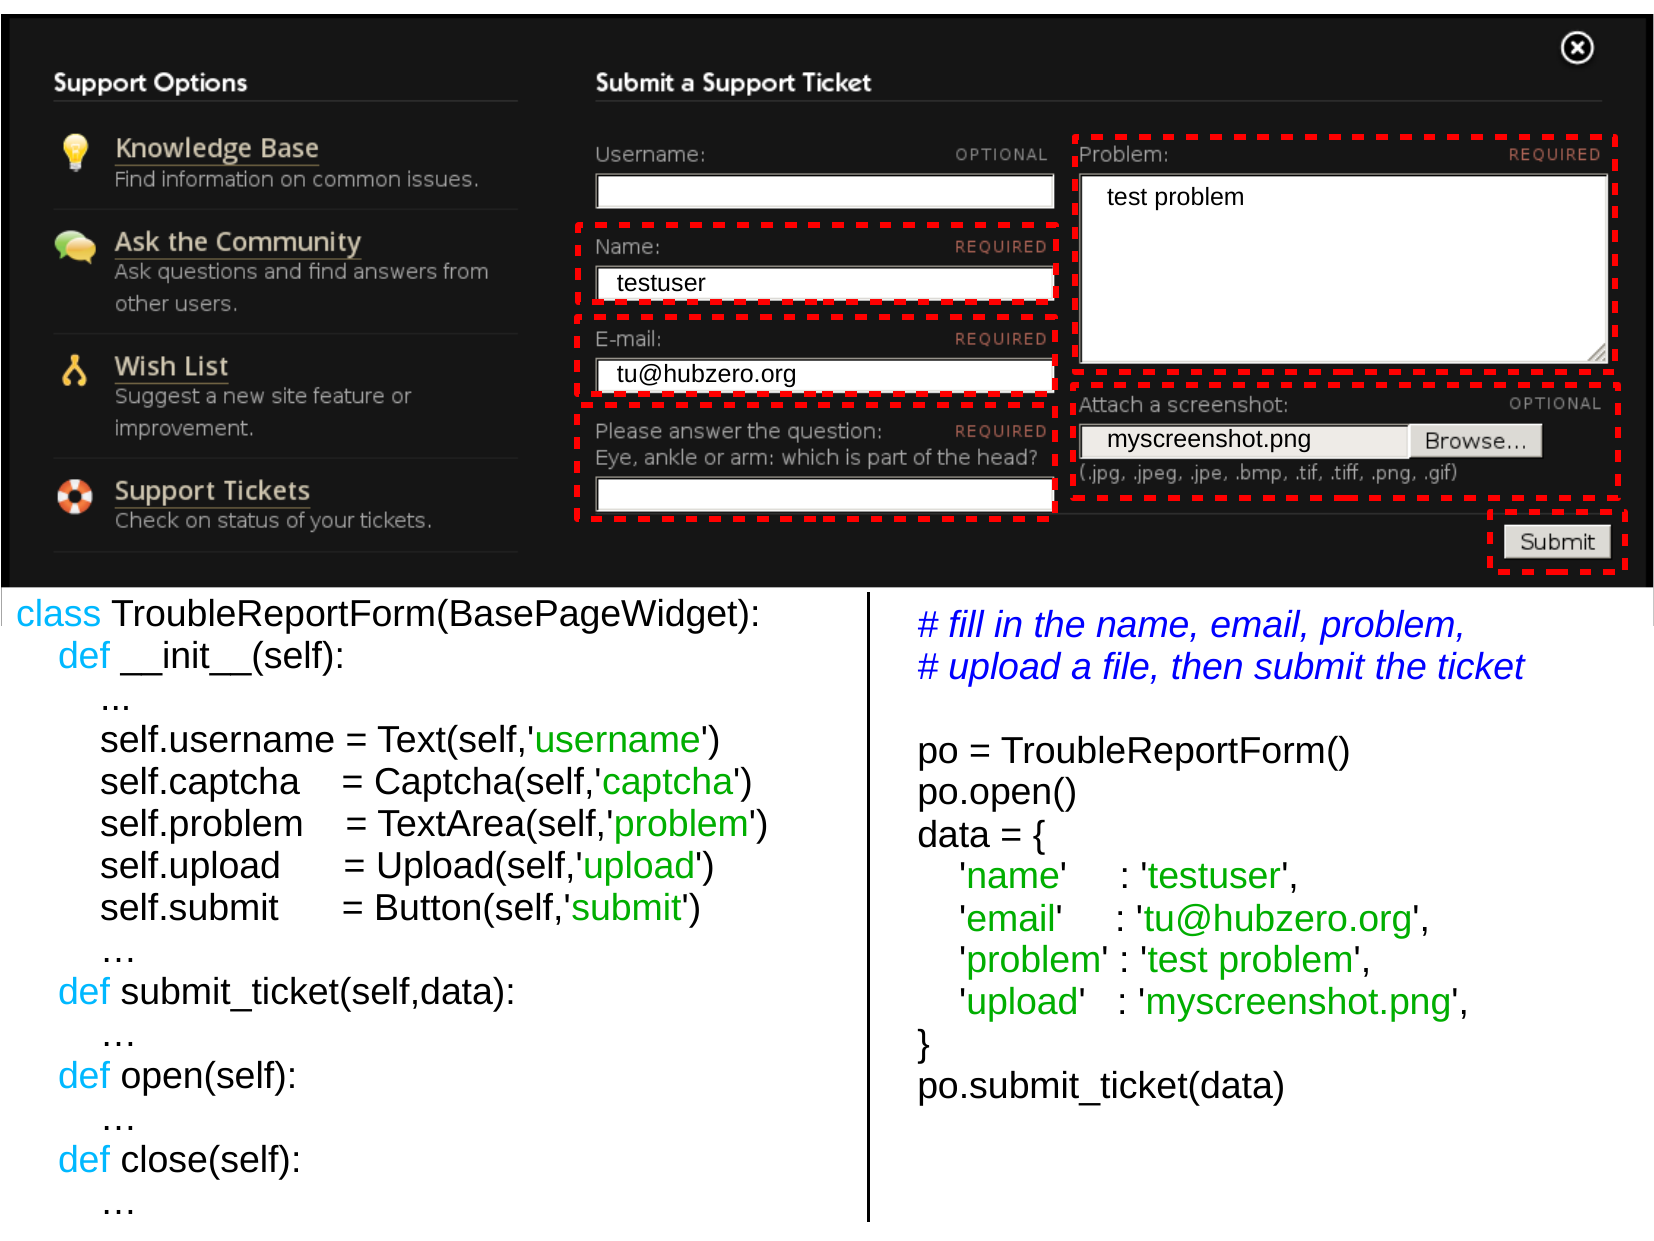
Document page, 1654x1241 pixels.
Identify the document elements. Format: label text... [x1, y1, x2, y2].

text_box test problem [1092, 175, 1261, 219]
text_box [784, 587, 1654, 1212]
text_box # fill in the name, email, problem, # upload a file, then submit the ticket po = TroubleReportForm() po.open() data = { 'name' : 'testuser', 'email' : 'tu@hubzero.org', 'problem' : 'test problem', 'upload' : 'myscreenshot.png', } po.submit_ticket(data) [902, 595, 1540, 1115]
text_box tu@hubzero.org [602, 352, 813, 396]
picture [1, 14, 1654, 587]
text_box class TroubleReportForm(BasePageWidget): def __init__(self): ... self.username = Text(self,'username') self.captcha = Captcha(self,'captcha') self.problem = TextArea(self,'problem') self.upload = Upload(self,'upload') self.submit = Button(self,'submit') … def submit_ticket(self,data): … def open(self): … def close(self): … [1, 585, 784, 1231]
text_box testuser [602, 260, 722, 304]
text_box myscreenshot.png [1092, 417, 1327, 461]
